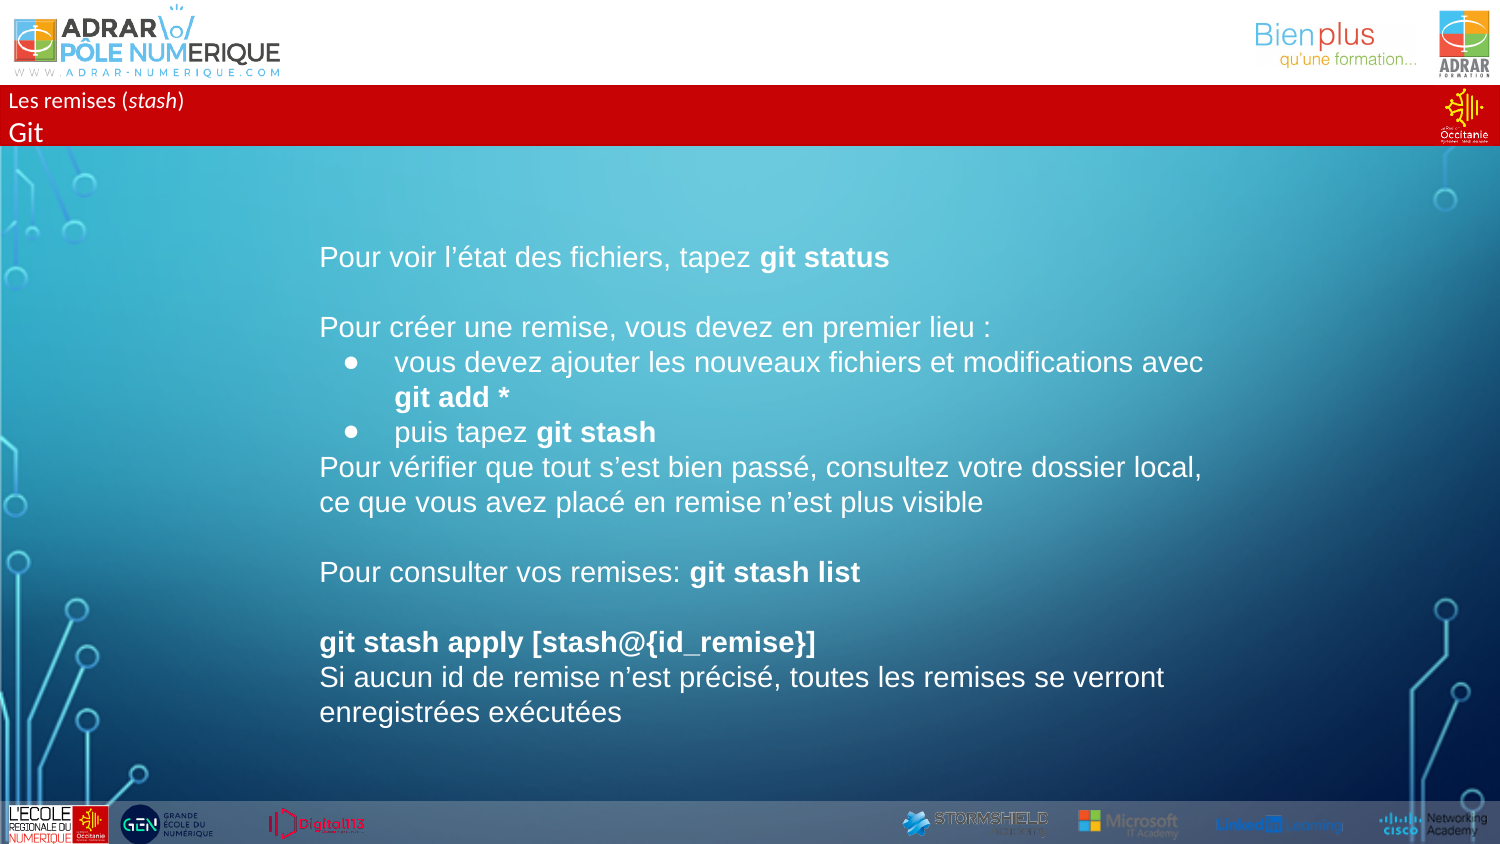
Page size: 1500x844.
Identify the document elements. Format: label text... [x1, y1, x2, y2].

picture [8, 803, 109, 844]
text_box Les remises (stash) Git [0, 70, 722, 164]
picture [902, 807, 1048, 841]
picture [7, 0, 288, 70]
picture [0, 85, 1500, 844]
text_box Pour voir l’état des fichiers, tapez git status Pour créer une remise, vous devez en premier lieu : vous devez ajouter les nouveaux fichiers et modifications avec git add * puis tapez git stash Pour vérifier que tout s’est bien passé, consultez votre dossier local, ce que vous avez placé en remise n’est plus visible Pour consulter vos remises: git stash list git stash apply [stash@{id_remise}] Si aucun id de remise n’est précisé, toutes les remises se verront enregistrées exécutées [304, 223, 1232, 743]
picture [1256, 22, 1416, 68]
picture [260, 807, 373, 841]
picture [1437, 8, 1491, 79]
